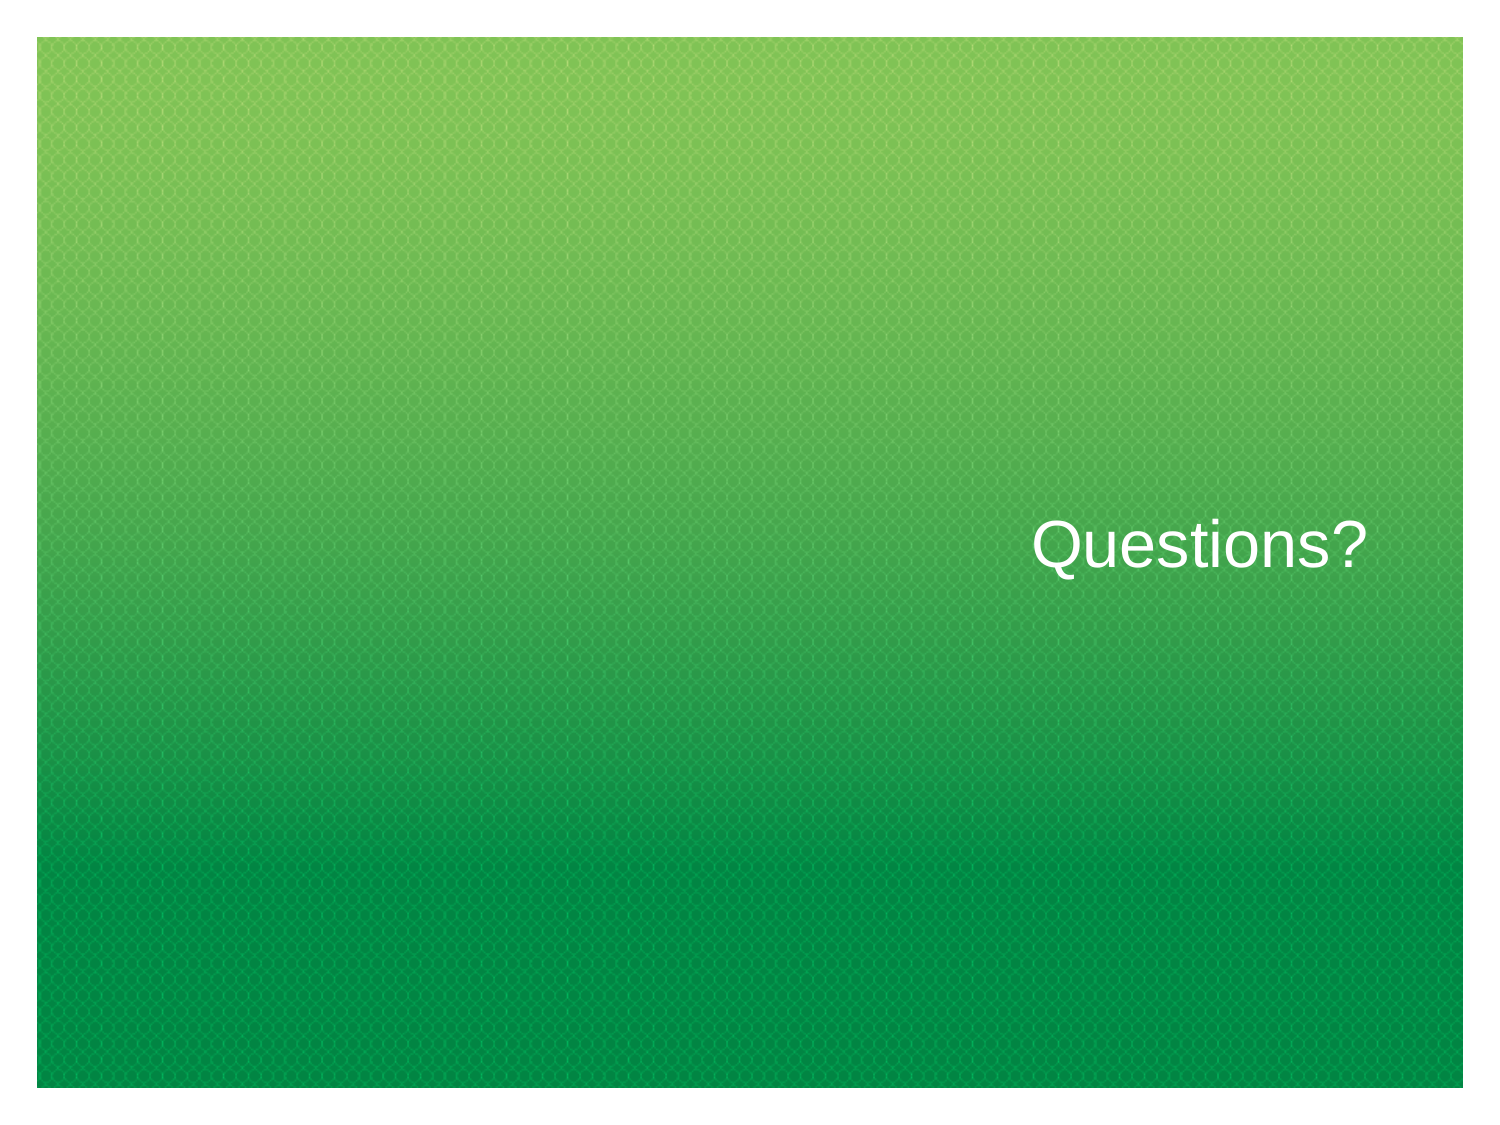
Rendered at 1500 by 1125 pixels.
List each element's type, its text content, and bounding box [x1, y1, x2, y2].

picture [37, 37, 1463, 1088]
title Questions? [135, 450, 1369, 638]
